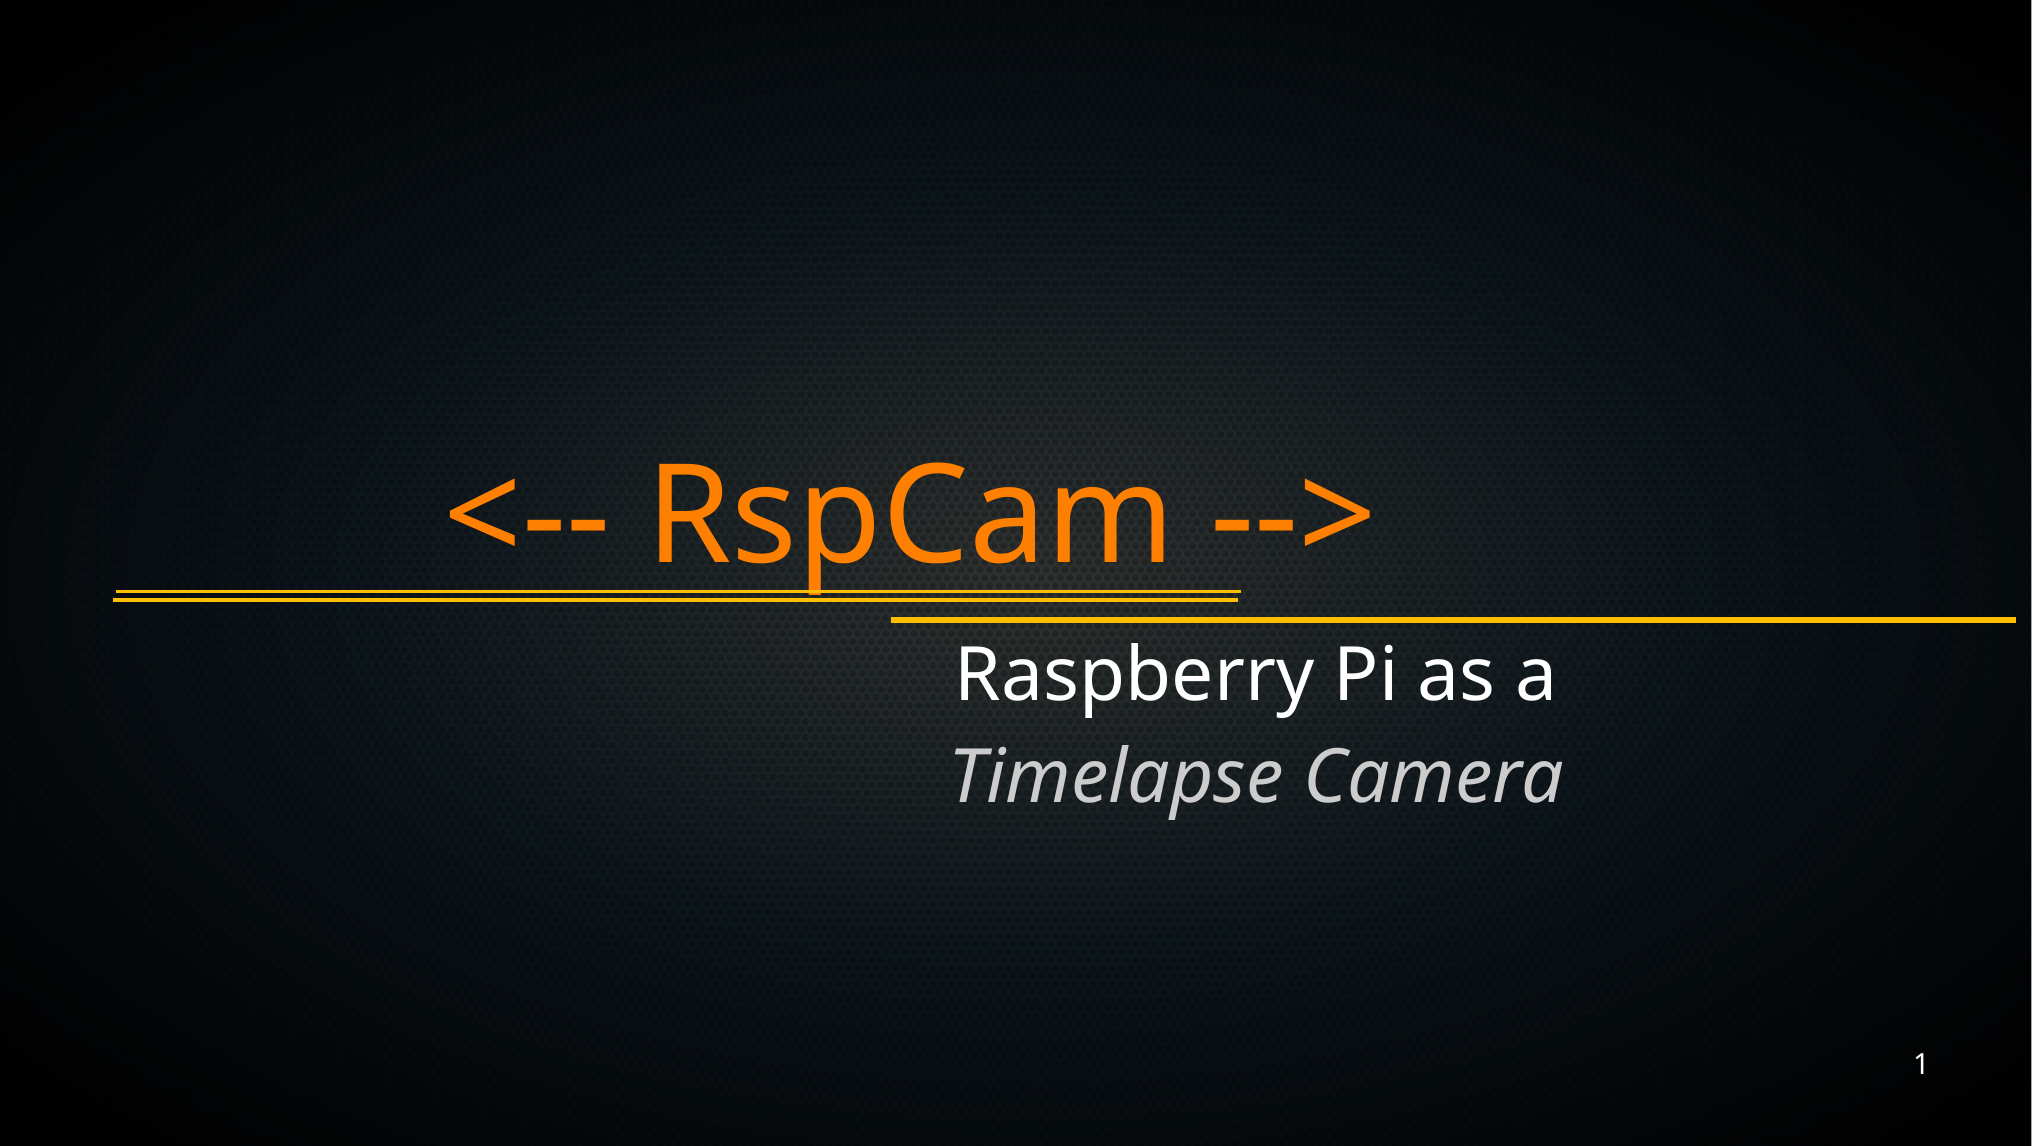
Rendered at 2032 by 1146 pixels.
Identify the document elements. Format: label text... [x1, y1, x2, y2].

title <-- RspCam --> [96, 413, 1726, 605]
picture [0, 0, 2032, 1146]
title Raspberry Pi as a Timelapse Camera [787, 620, 1726, 826]
